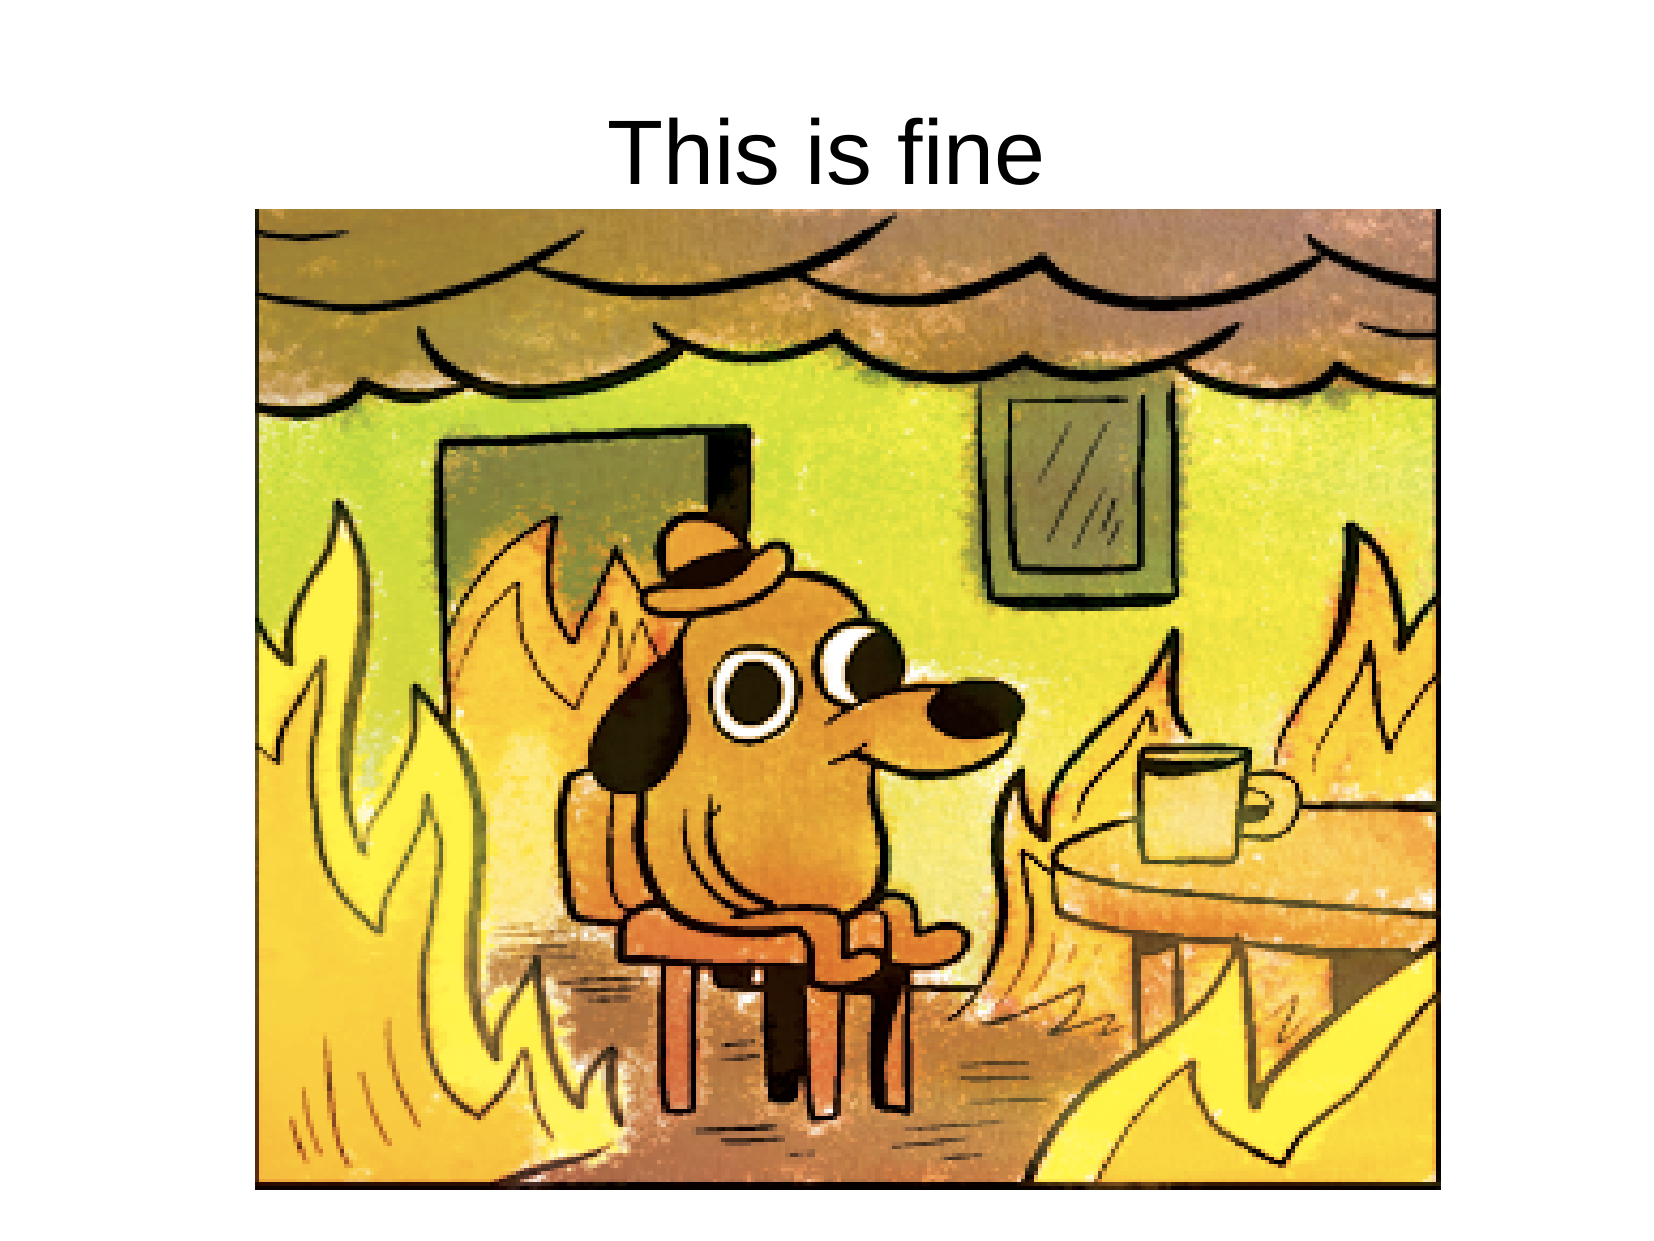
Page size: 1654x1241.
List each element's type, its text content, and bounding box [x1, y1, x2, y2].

picture [255, 209, 1441, 1190]
title This is fine [82, 49, 1571, 257]
